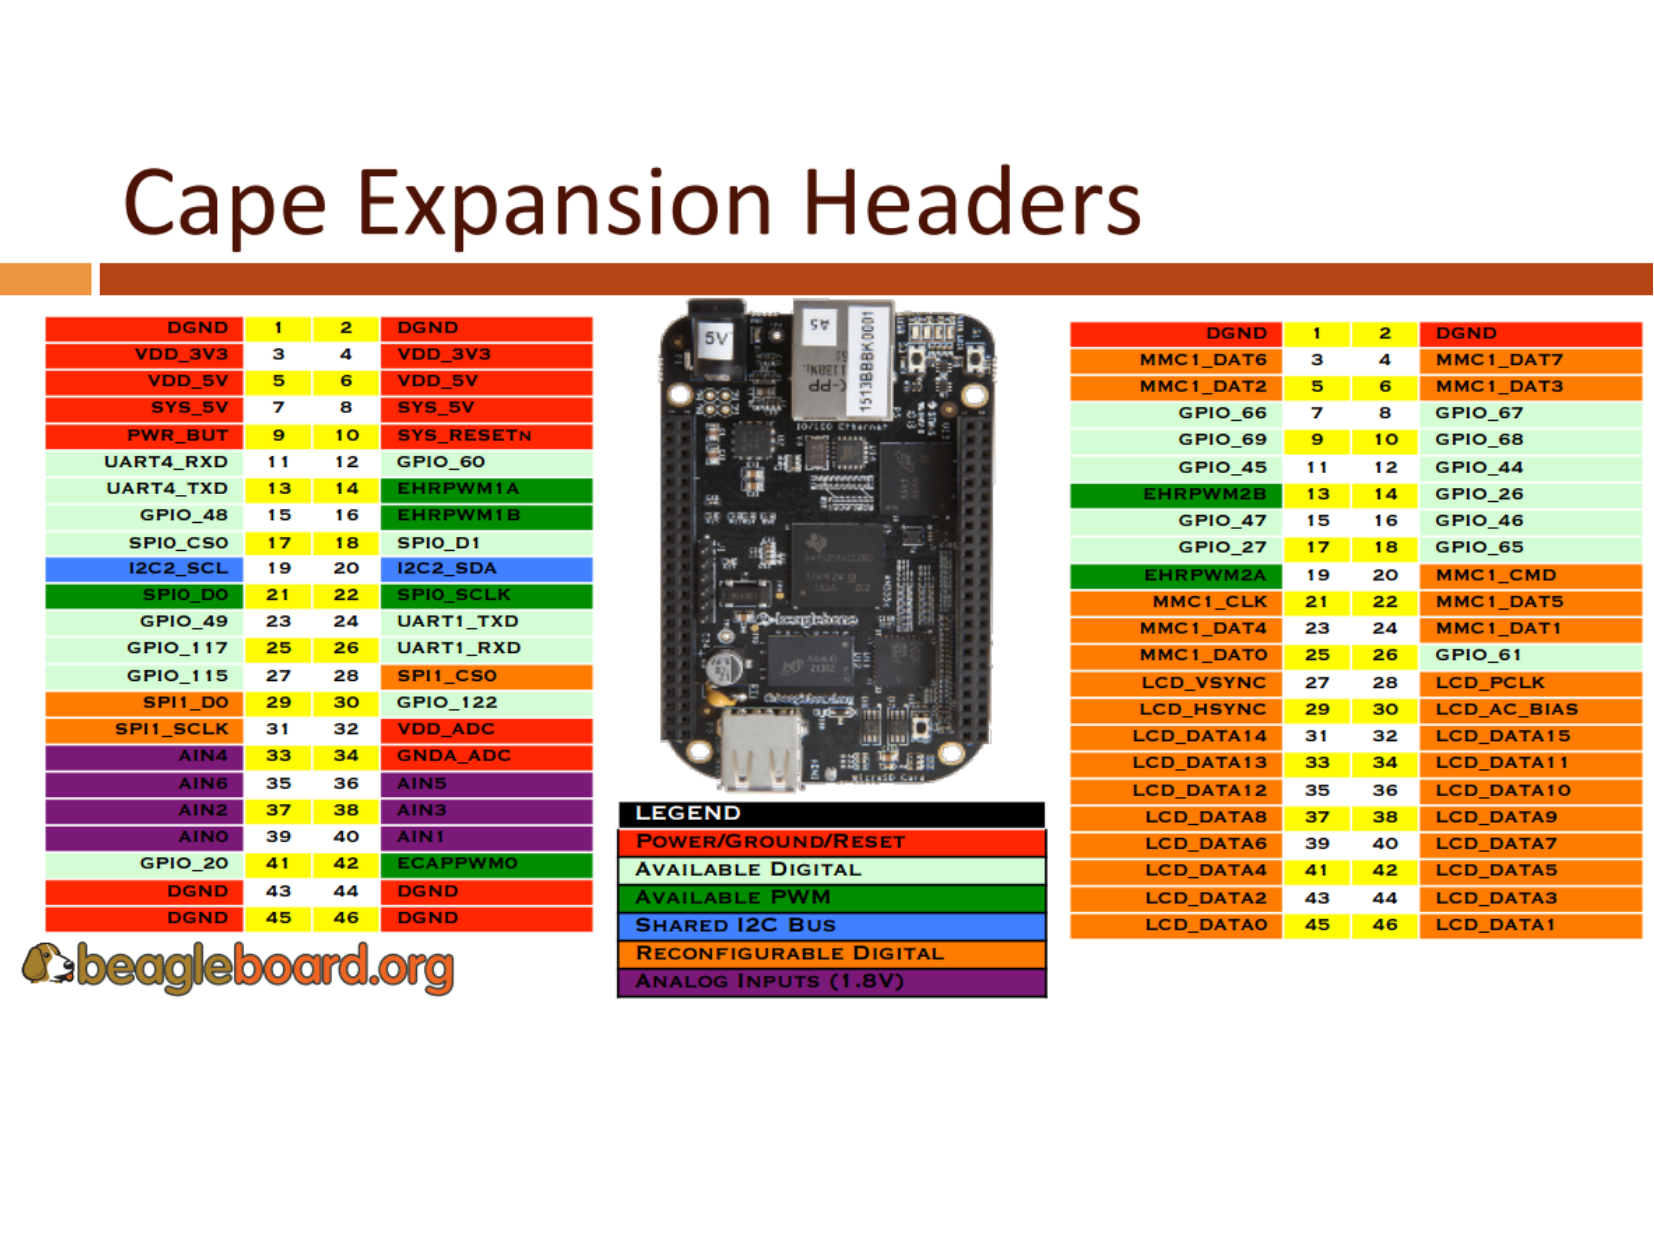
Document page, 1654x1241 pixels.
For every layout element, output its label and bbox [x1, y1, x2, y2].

picture [0, 136, 1653, 1010]
